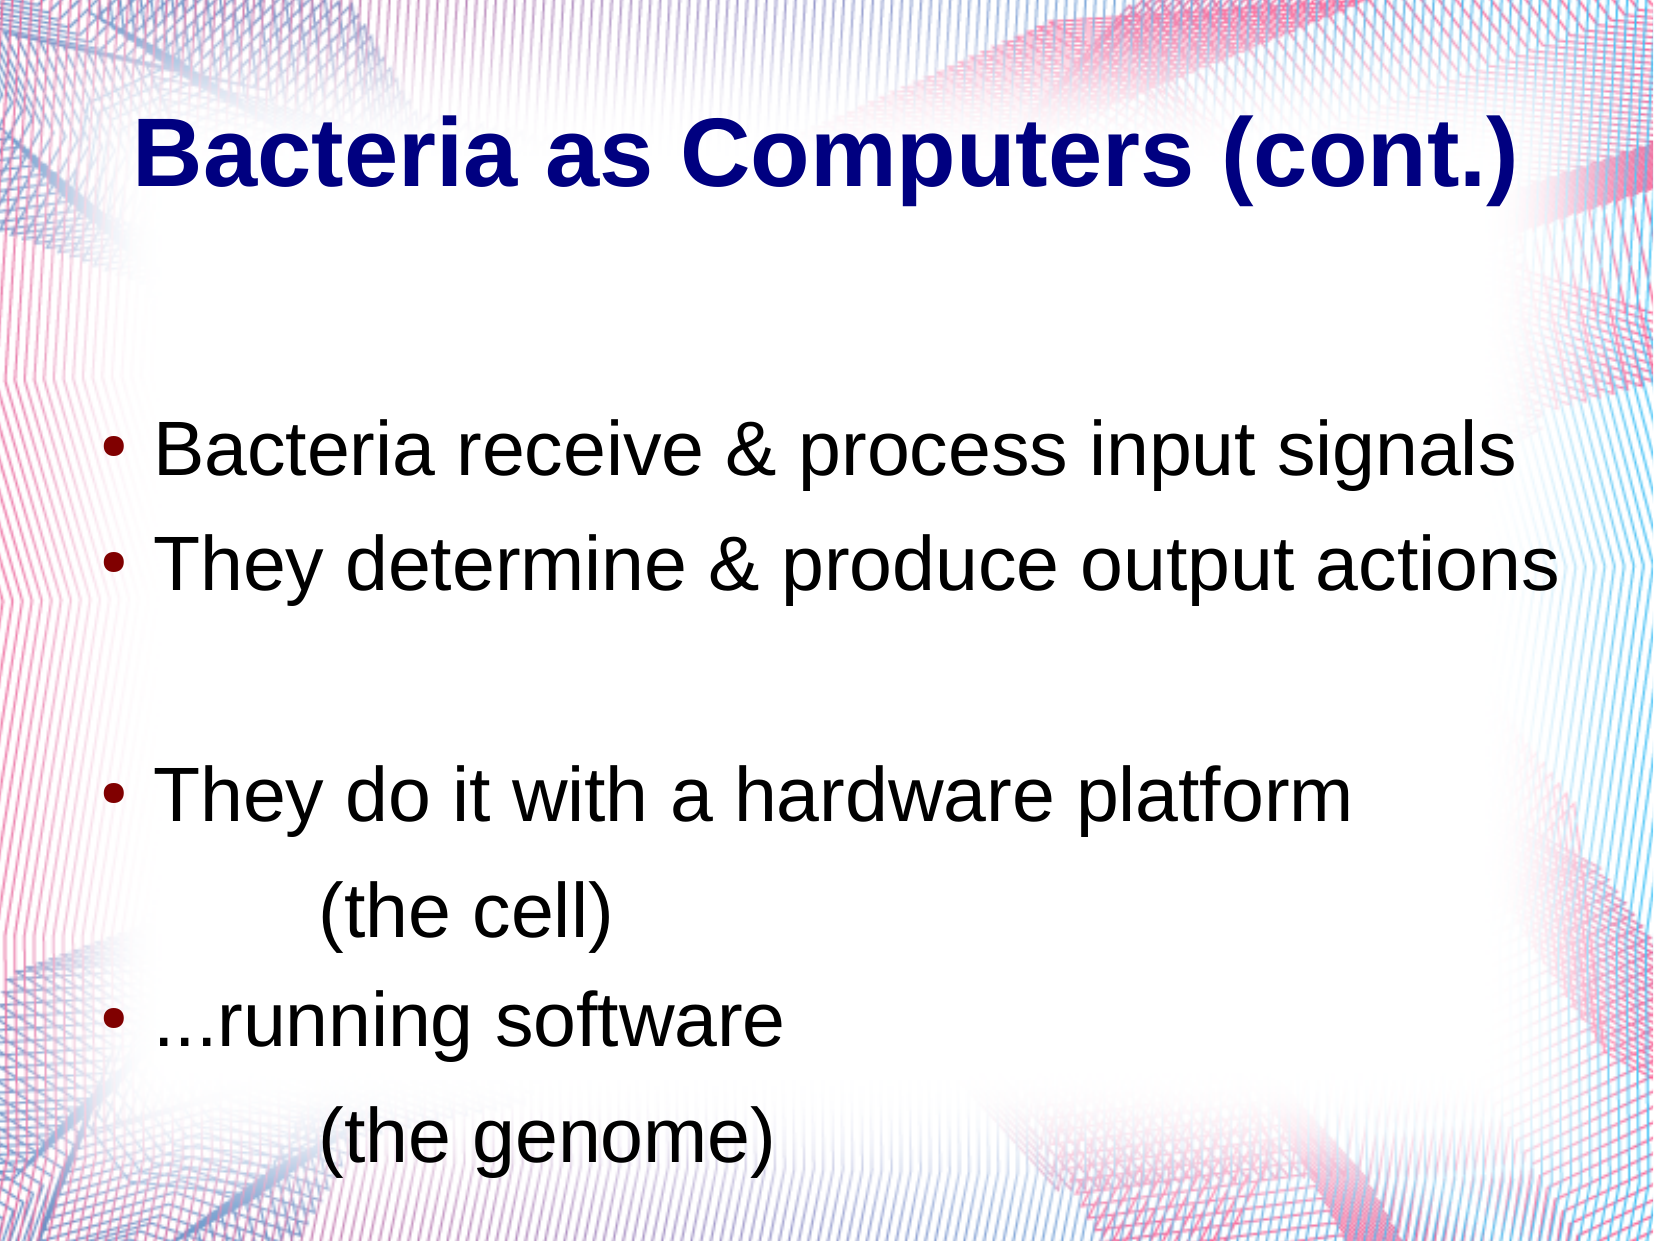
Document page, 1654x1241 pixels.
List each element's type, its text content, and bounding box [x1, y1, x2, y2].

list Bacteria receive & process input signals They determine & produce output actions They do it with a hardware platform (the cell) ...running software (the genome) [82, 290, 1571, 1241]
picture [0, 0, 1654, 1241]
title Bacteria as Computers (cont.) [82, 49, 1571, 257]
